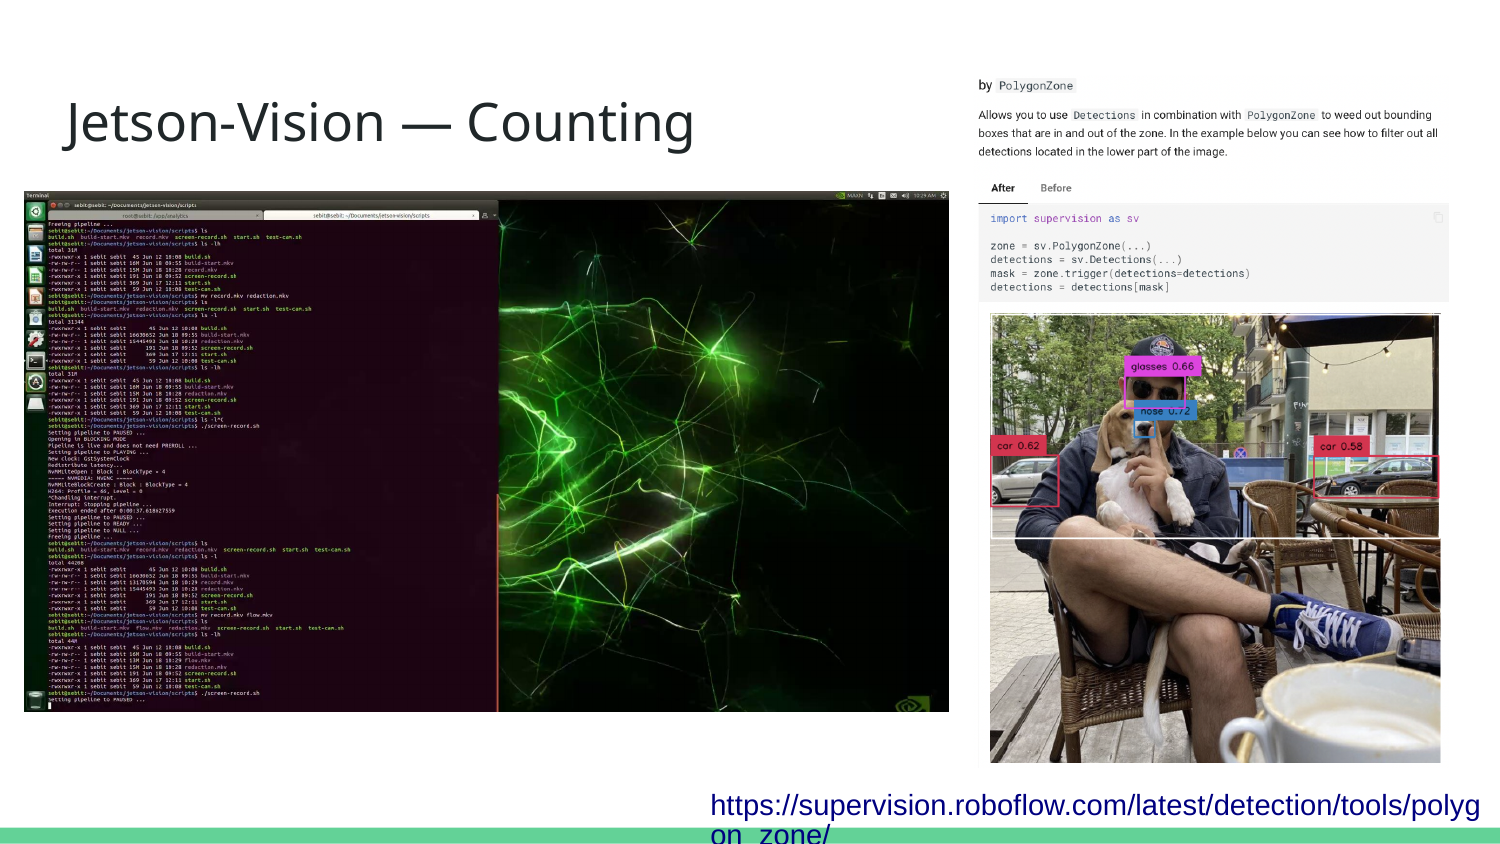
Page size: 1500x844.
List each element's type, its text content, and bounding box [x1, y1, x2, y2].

picture [973, 75, 1449, 768]
text_box https://supervision.roboflow.com/latest/detection/tools/polygon_zone/ [695, 771, 1500, 837]
picture [24, 191, 949, 712]
title Jetson-Vision — Counting [51, 72, 1449, 167]
